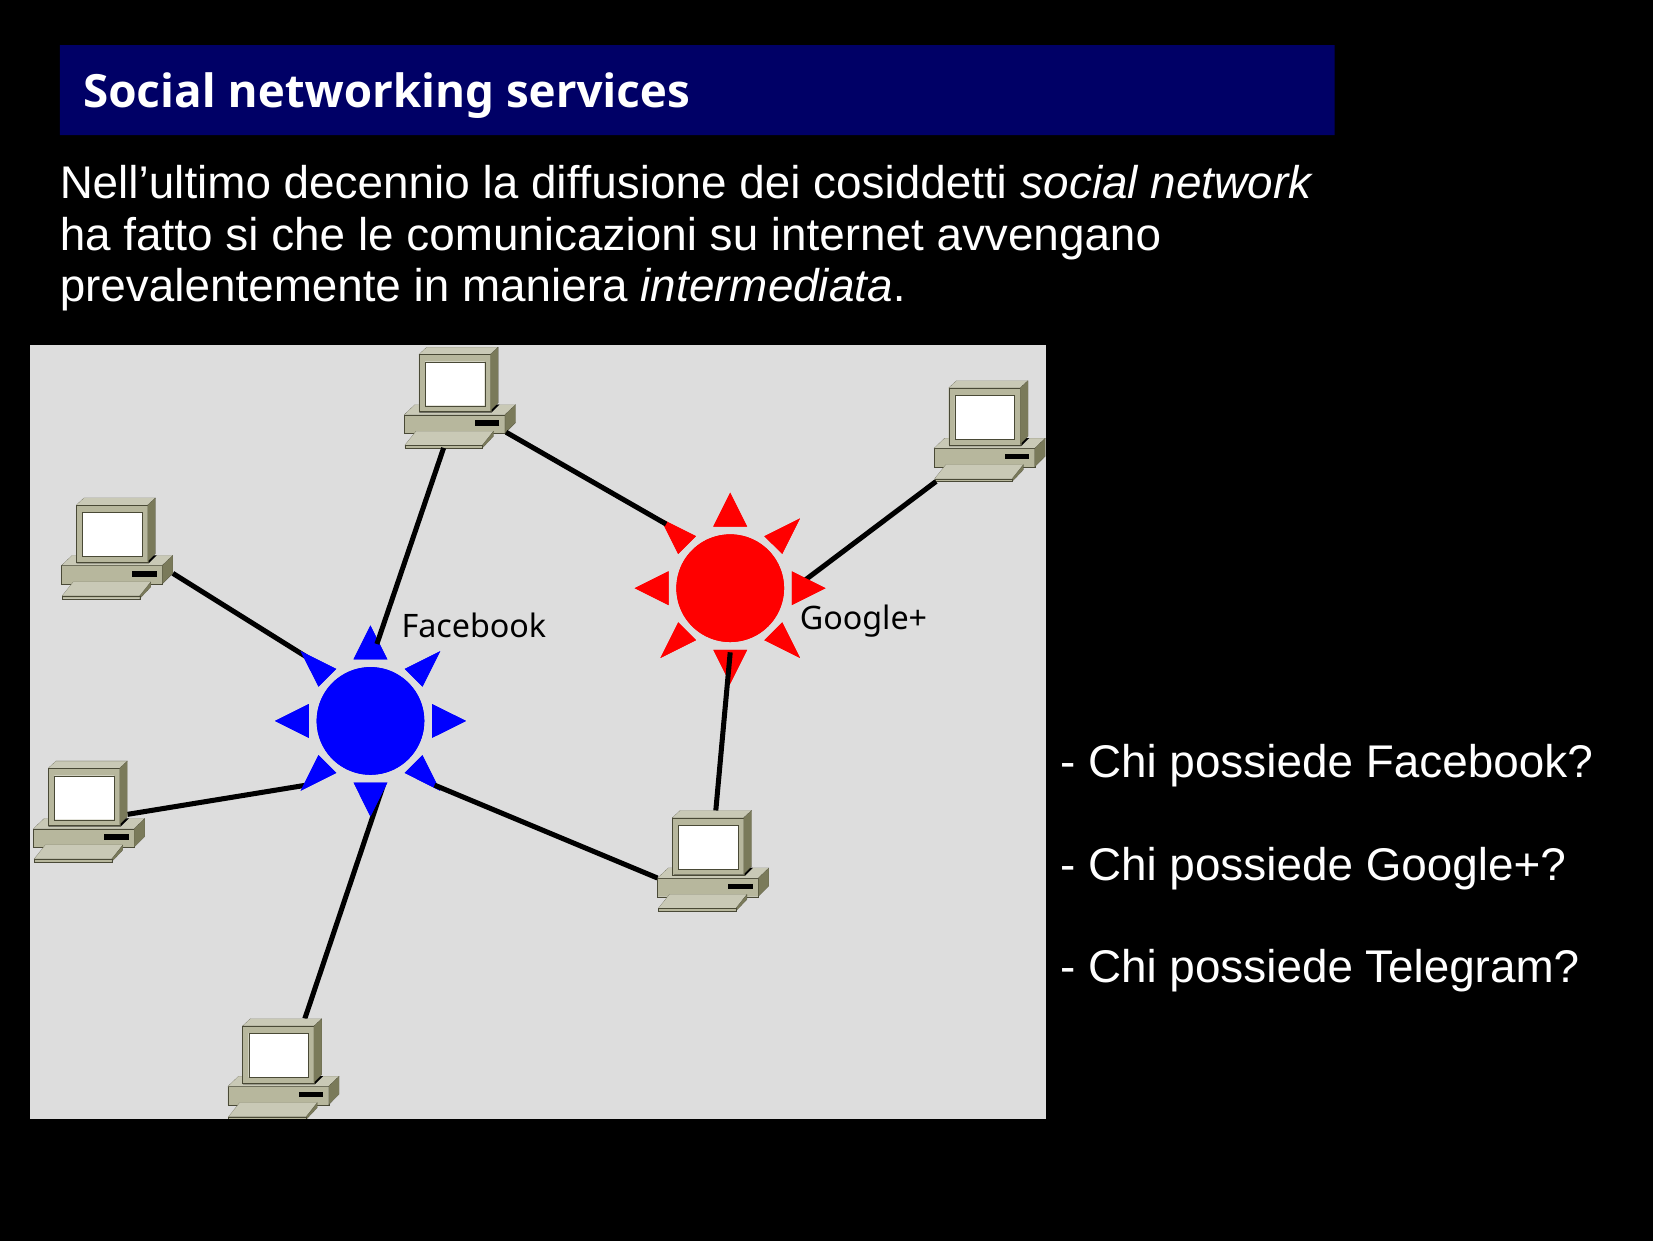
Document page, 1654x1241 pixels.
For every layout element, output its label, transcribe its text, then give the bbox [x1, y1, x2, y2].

text_box - Chi possiede Facebook? - Chi possiede Google+? - Chi possiede Telegram? [1045, 728, 1621, 1119]
picture [30, 345, 1046, 1119]
list Social networking services [59, 45, 1335, 136]
text_box Nell’ultimo decennio la diffusione dei cosiddetti social network ha fatto si che le comunicazioni su internet avvengano prevalentemente in maniera intermediata. [45, 150, 1351, 319]
